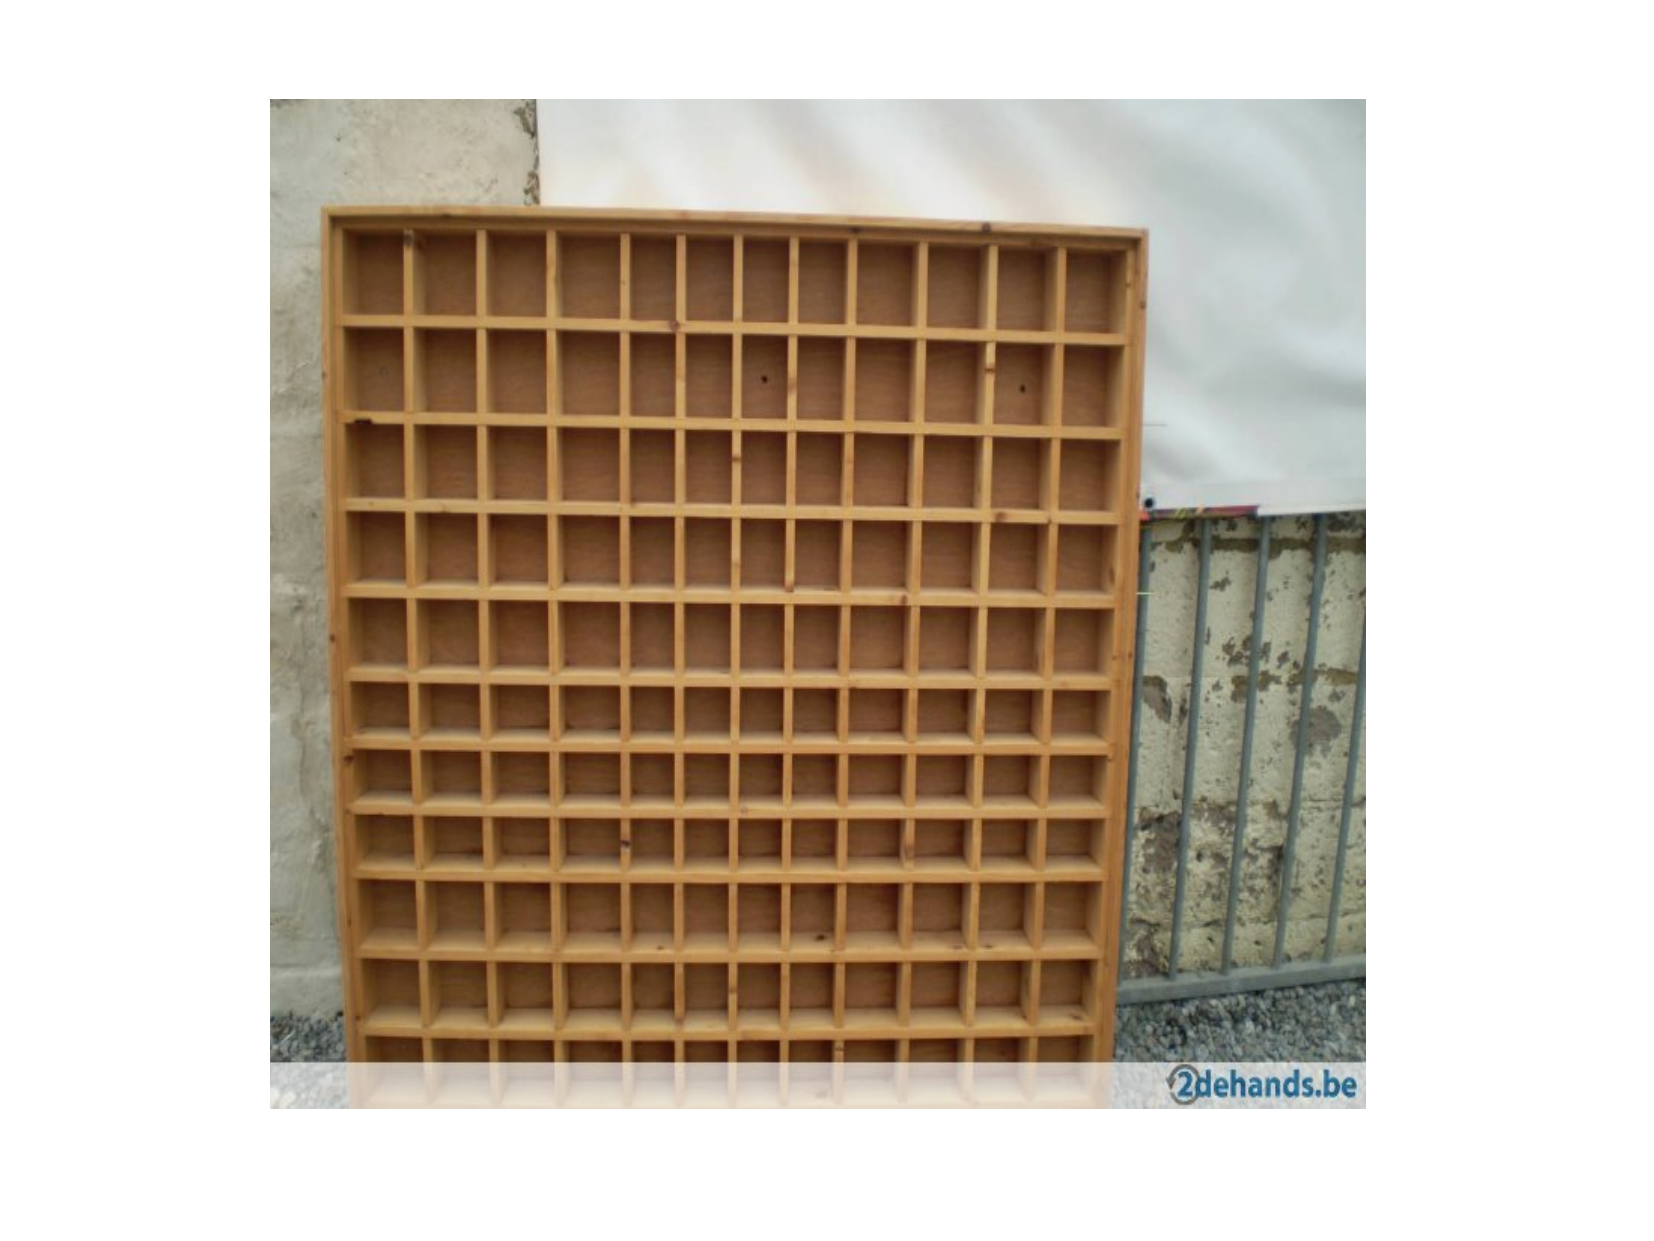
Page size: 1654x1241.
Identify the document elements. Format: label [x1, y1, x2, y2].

picture [270, 99, 1366, 1109]
